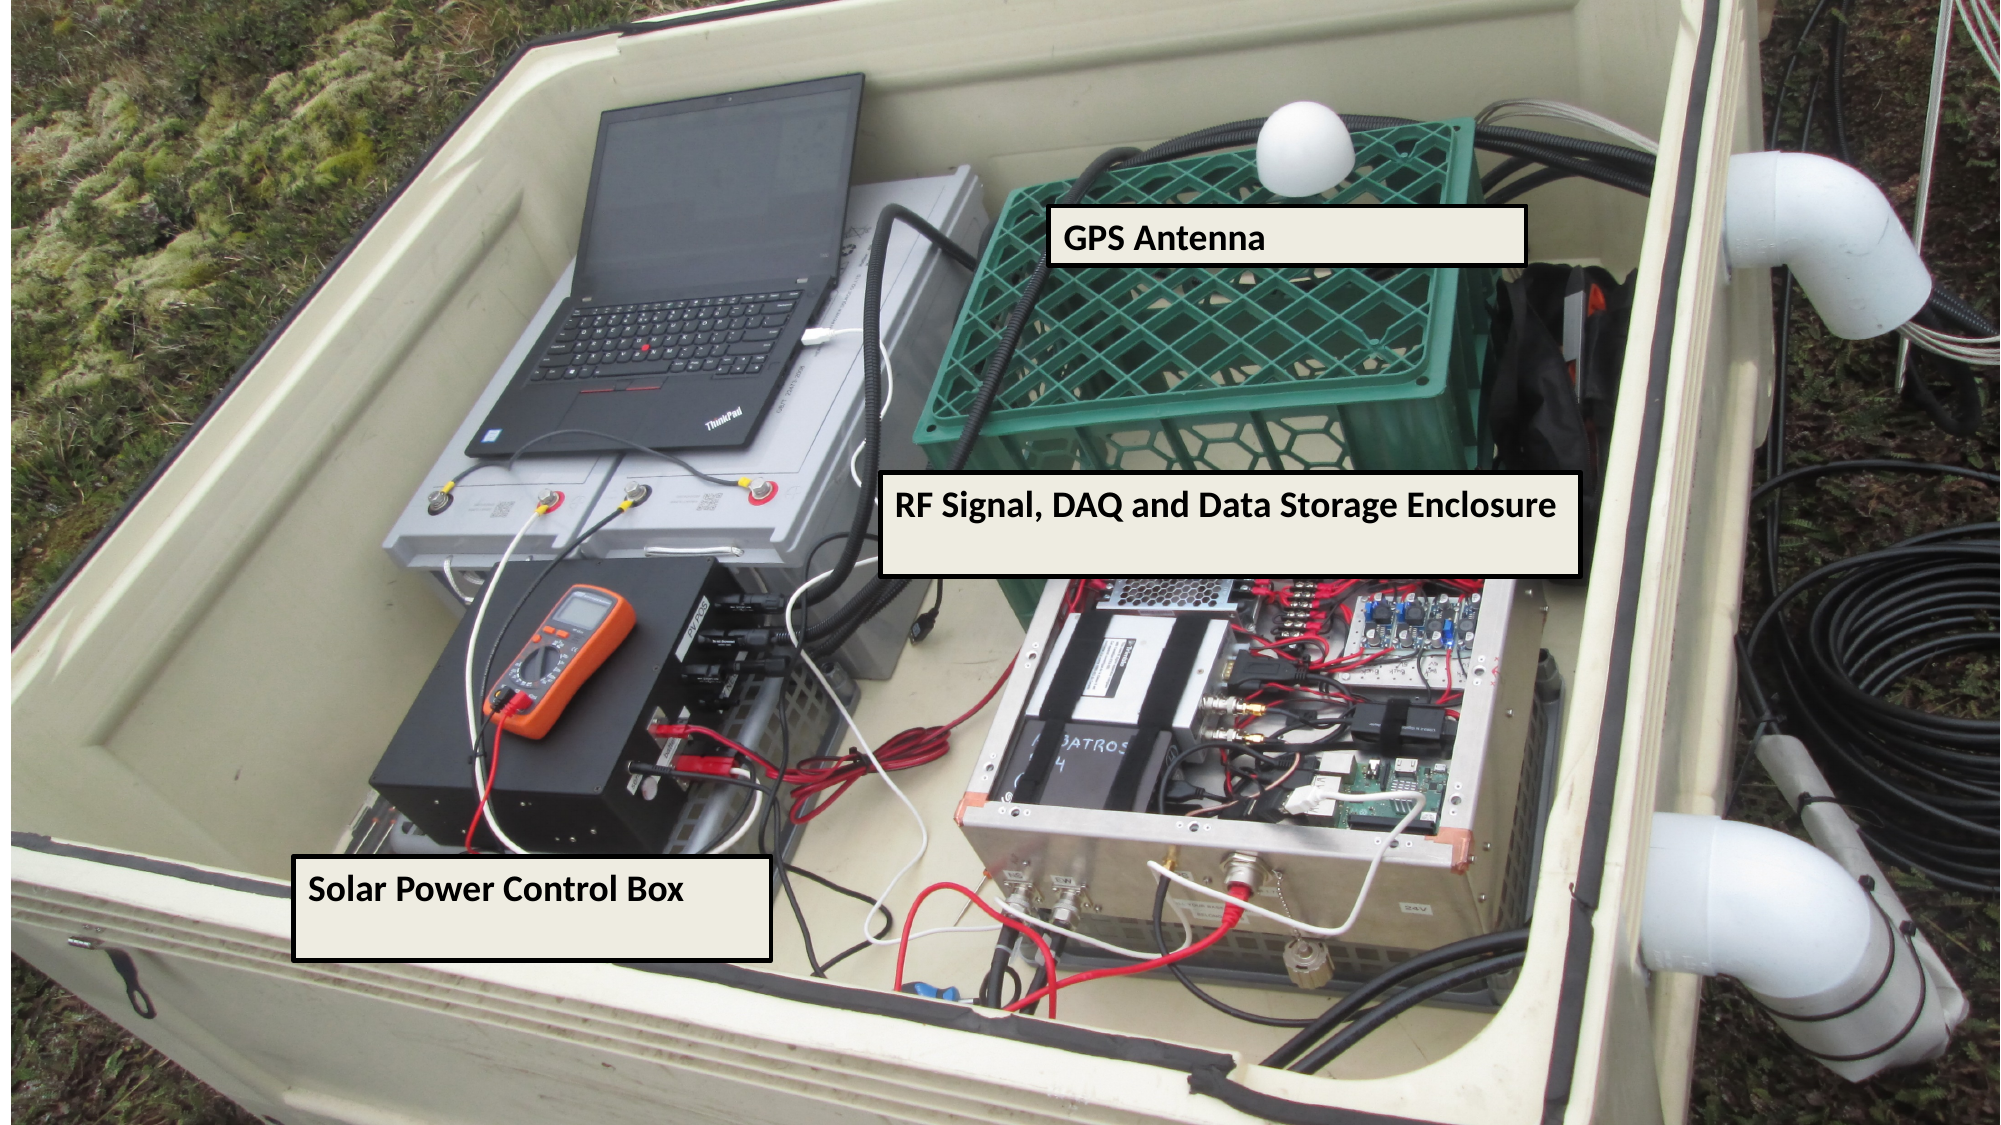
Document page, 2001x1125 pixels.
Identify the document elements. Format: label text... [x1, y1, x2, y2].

picture [11, 0, 2000, 1125]
text_box RF Signal, DAQ and Data Storage Enclosure [880, 472, 1581, 577]
text_box Solar Power Control Box [293, 856, 771, 961]
text_box GPS Antenna [1048, 205, 1527, 266]
